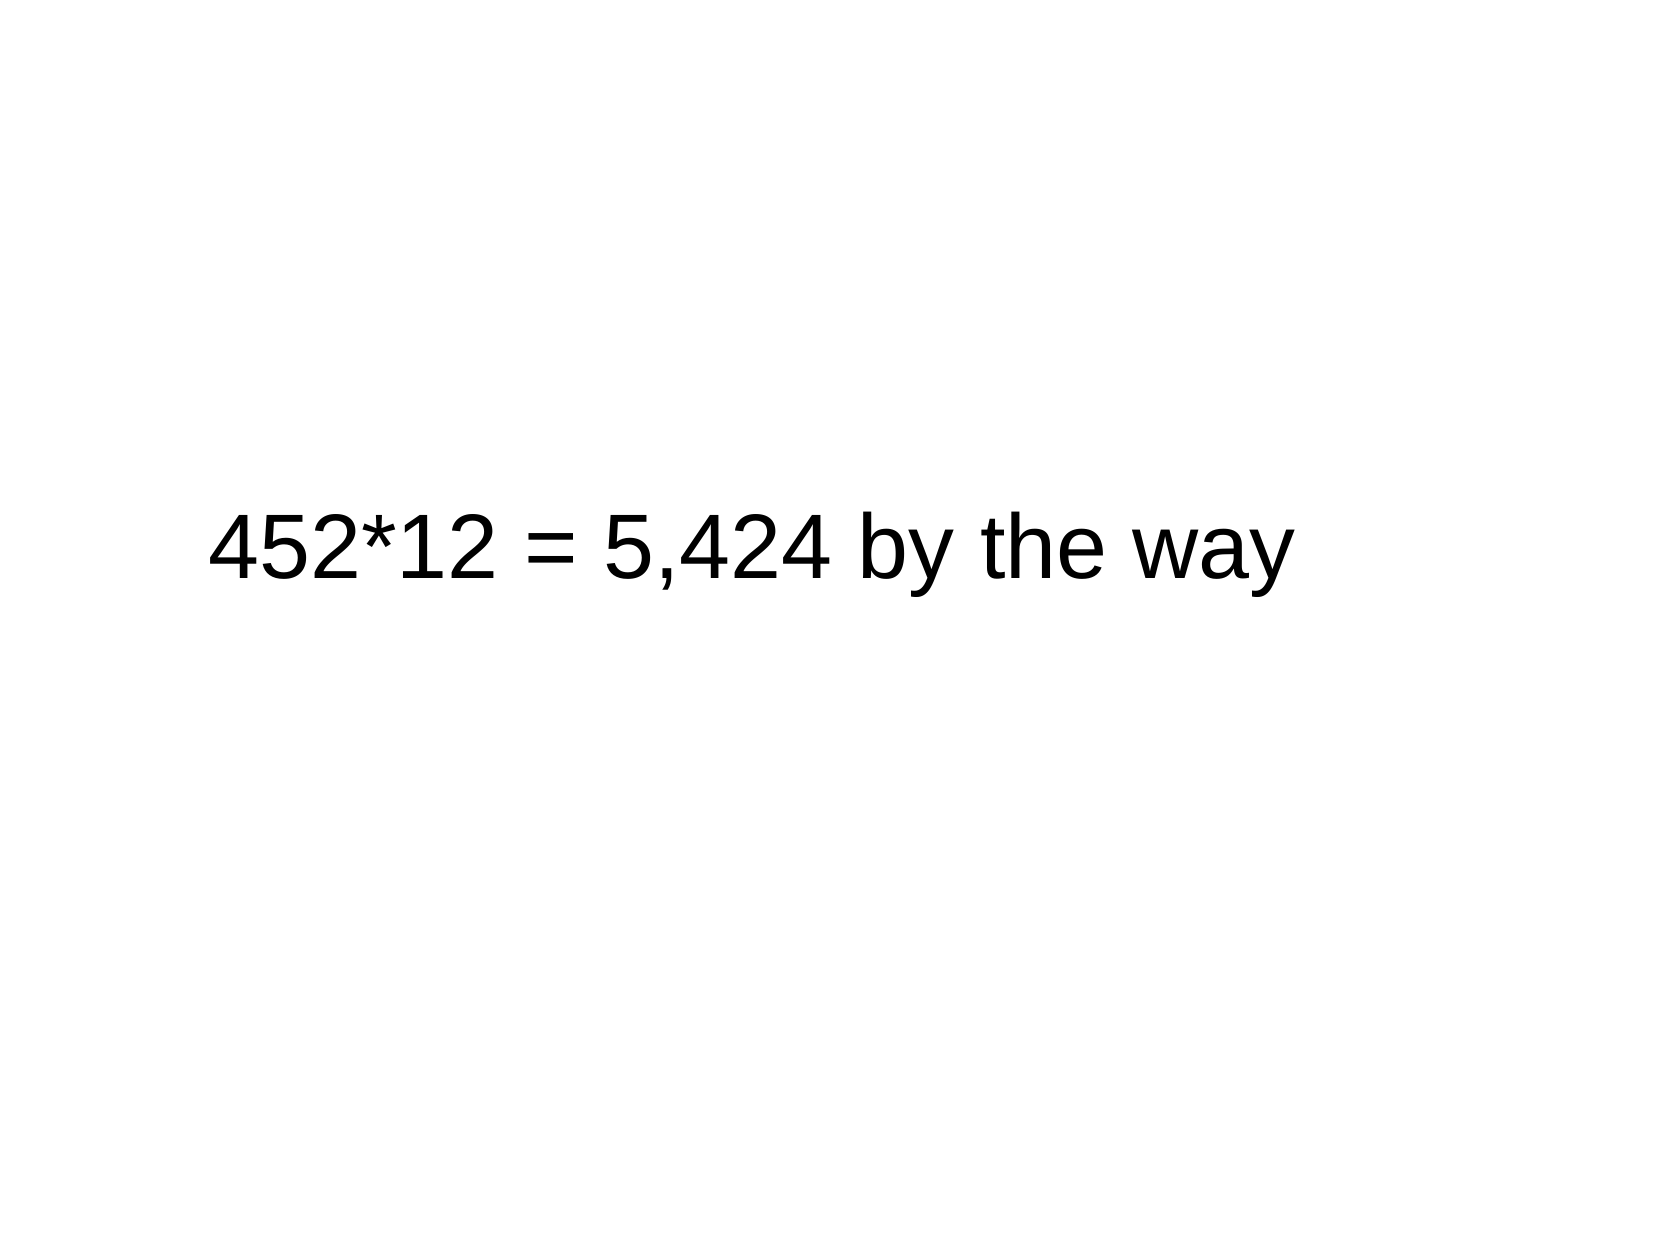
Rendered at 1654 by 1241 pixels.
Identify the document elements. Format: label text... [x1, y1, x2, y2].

text_box 452*12 = 5,424 by the way [193, 479, 1427, 617]
